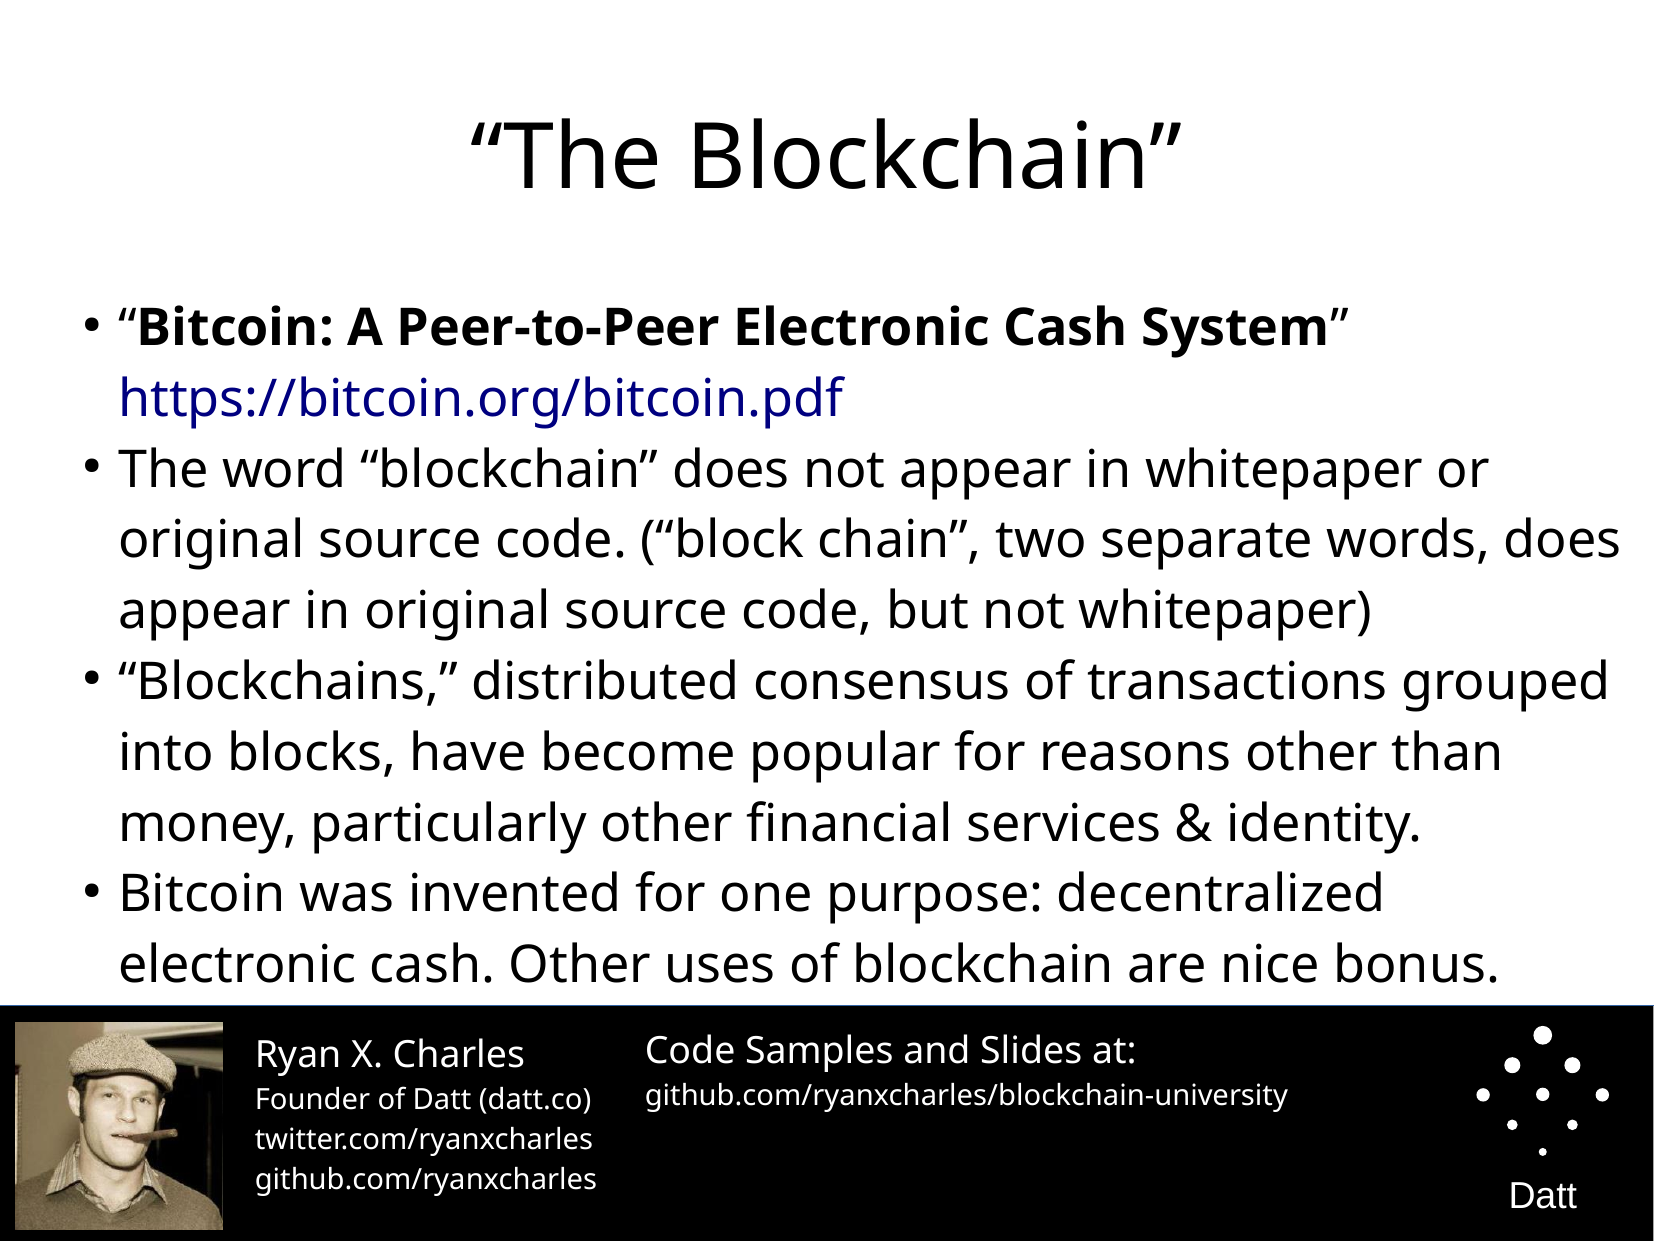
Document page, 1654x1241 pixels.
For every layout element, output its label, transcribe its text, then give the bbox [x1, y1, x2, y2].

text_box Ryan X. Charles Founder of Datt (datt.co) twitter.com/ryanxcharles github.com/ryanxcharles [240, 1035, 976, 1241]
picture [15, 1022, 223, 1231]
picture [1475, 1023, 1611, 1159]
text_box [976, 1005, 1654, 1241]
subtitle “Bitcoin: A Peer-to-Peer Electronic Cash System” https://bitcoin.org/bitcoin.pdf The word “blockchain” does not appear in whitepaper or original source code. (“block chain”, two separate words, does appear in original source code, but not whitepaper) “Blockchains,” distributed consensus of transactions grouped into blocks, have become popular for reasons other than money, particularly other financial services & identity. Bitcoin was invented for one purpose: decentralized electronic cash. Other uses of blockchain are nice bonus. [82, 290, 1636, 1035]
text_box Code Samples and Slides at: github.com/ryanxcharles/blockchain-university [630, 1015, 1403, 1156]
text_box [0, 1005, 240, 1241]
title “The Blockchain” [82, 49, 1571, 257]
text_box Datt [1452, 1167, 1633, 1241]
